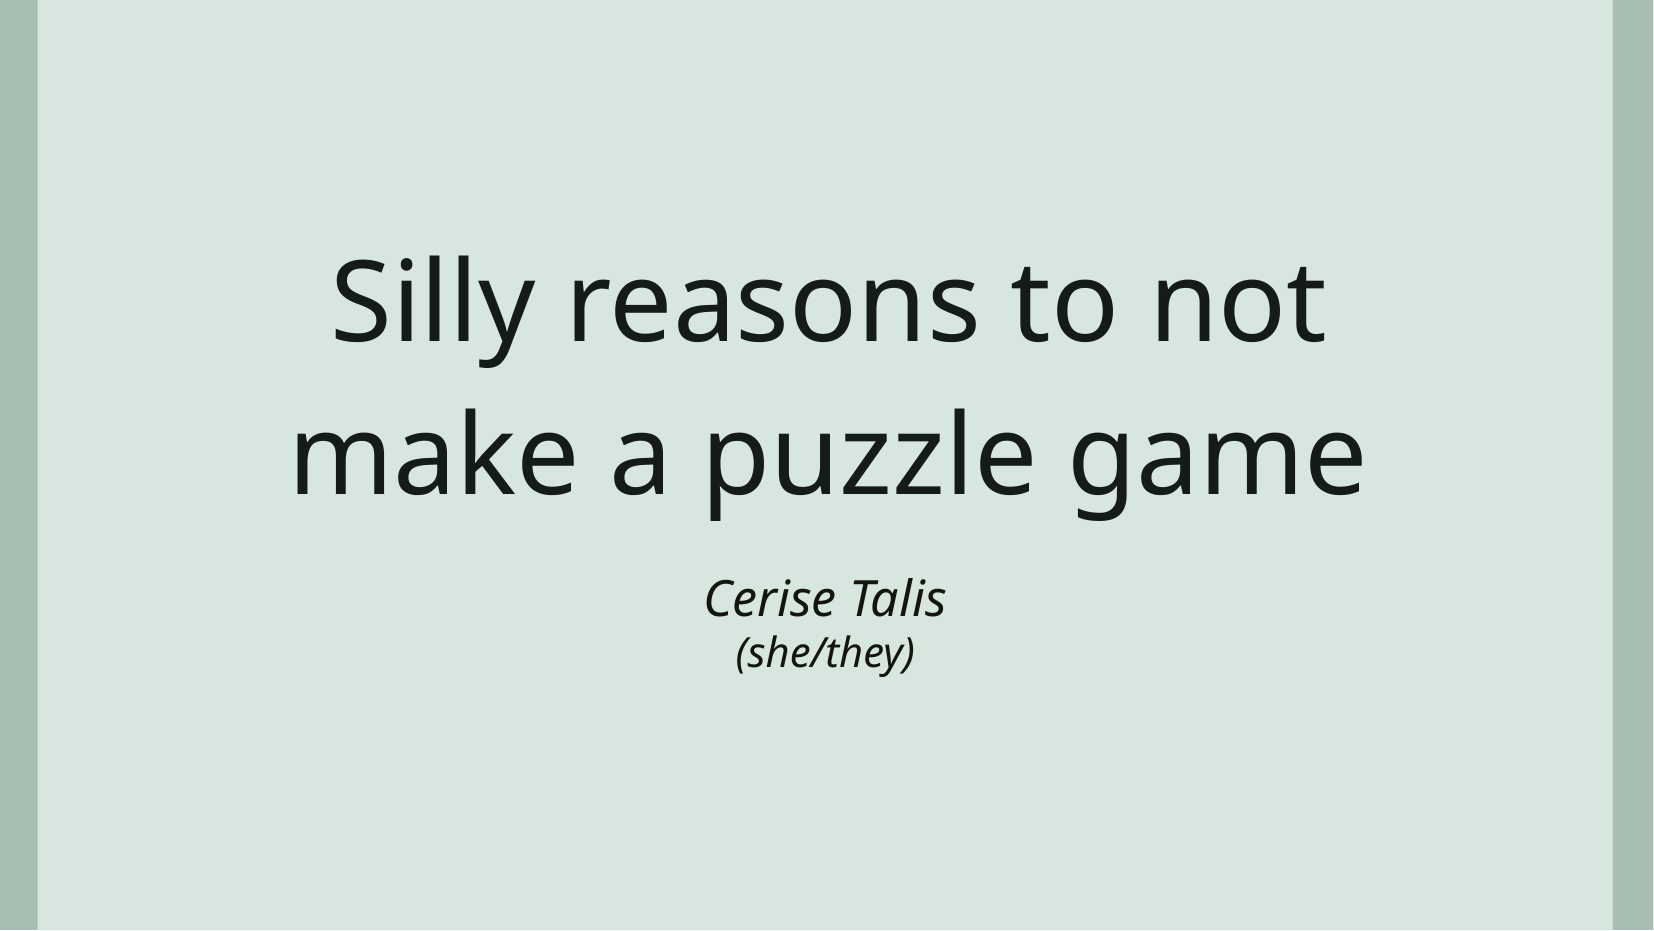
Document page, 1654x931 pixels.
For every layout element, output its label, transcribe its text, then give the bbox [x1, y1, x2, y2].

title Silly reasons to not make a puzzle game [195, 237, 1463, 511]
list Cerise Talis (she/they) [656, 562, 995, 713]
